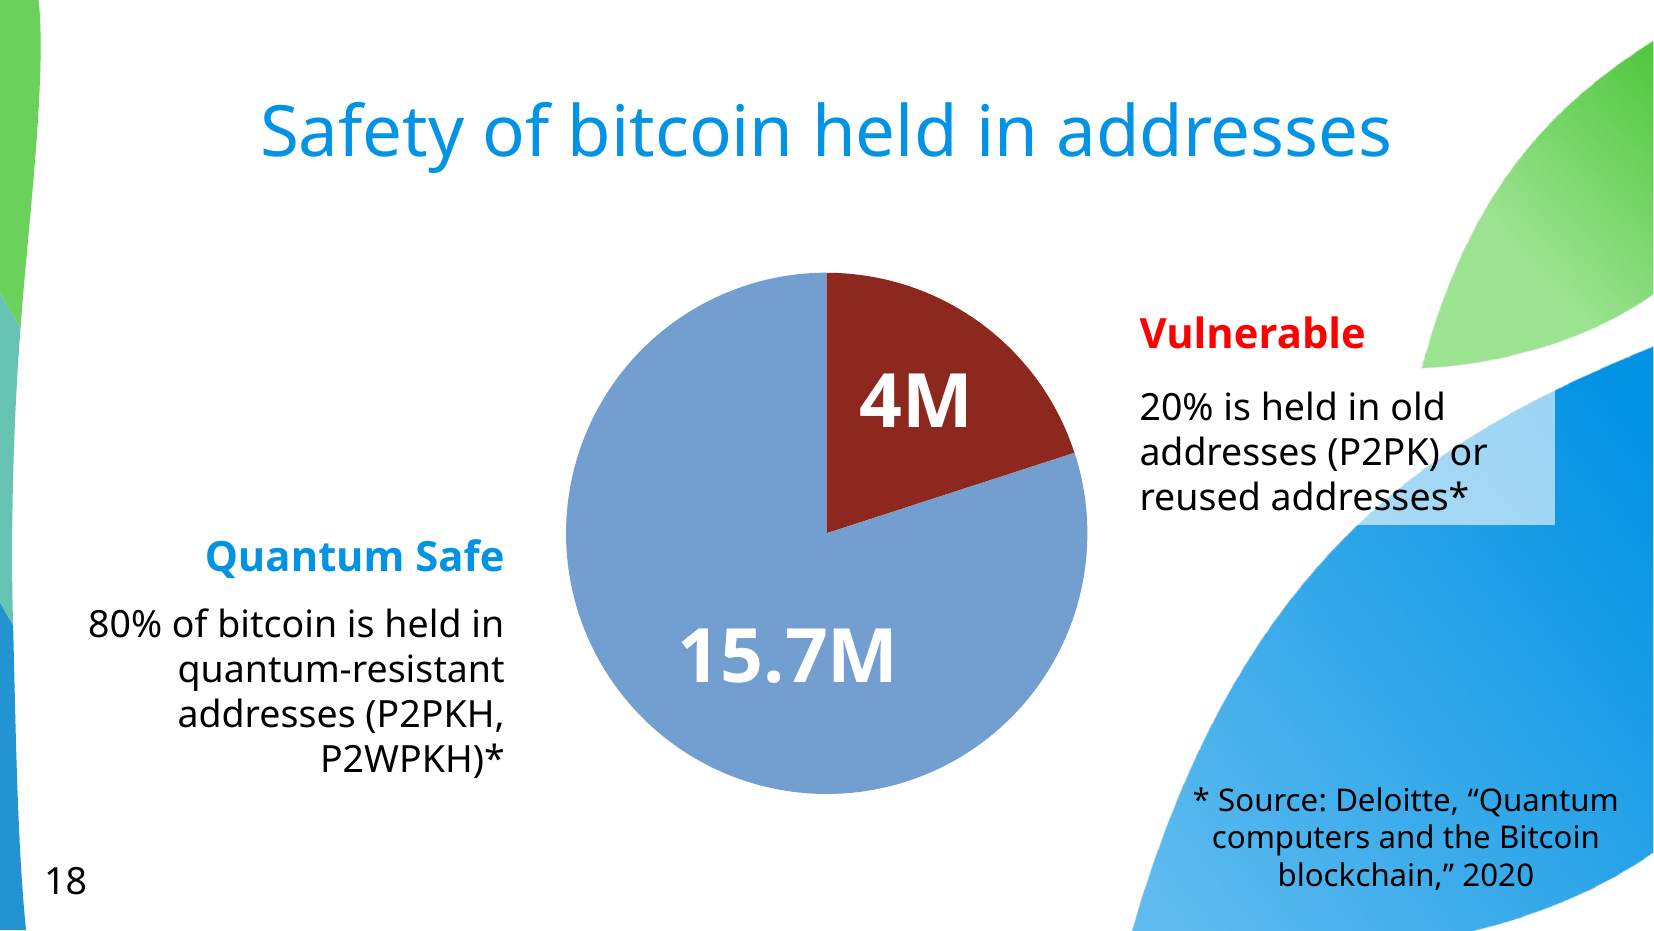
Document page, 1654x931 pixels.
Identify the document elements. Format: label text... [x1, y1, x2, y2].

text_box <number> [29, 847, 395, 931]
text_box Safety of bitcoin held in addresses [0, 78, 1654, 178]
text_box Quantum Safe [69, 522, 520, 588]
picture [1133, 41, 1654, 78]
text_box * Source: Deloitte, “Quantum computers and the Bitcoin blockchain,” 2020 [1162, 772, 1650, 900]
text_box 4M [844, 345, 1053, 450]
picture [566, 272, 1088, 794]
text_box 80% of bitcoin is held in quantum-resistant addresses (P2PKH, P2WPKH)* [52, 592, 520, 788]
picture [1133, 178, 1654, 930]
text_box 20% is held in old addresses (P2PK) or reused addresses* [1124, 375, 1555, 525]
text_box 15.7M [638, 599, 939, 705]
text_box Vulnerable [1124, 299, 1575, 365]
